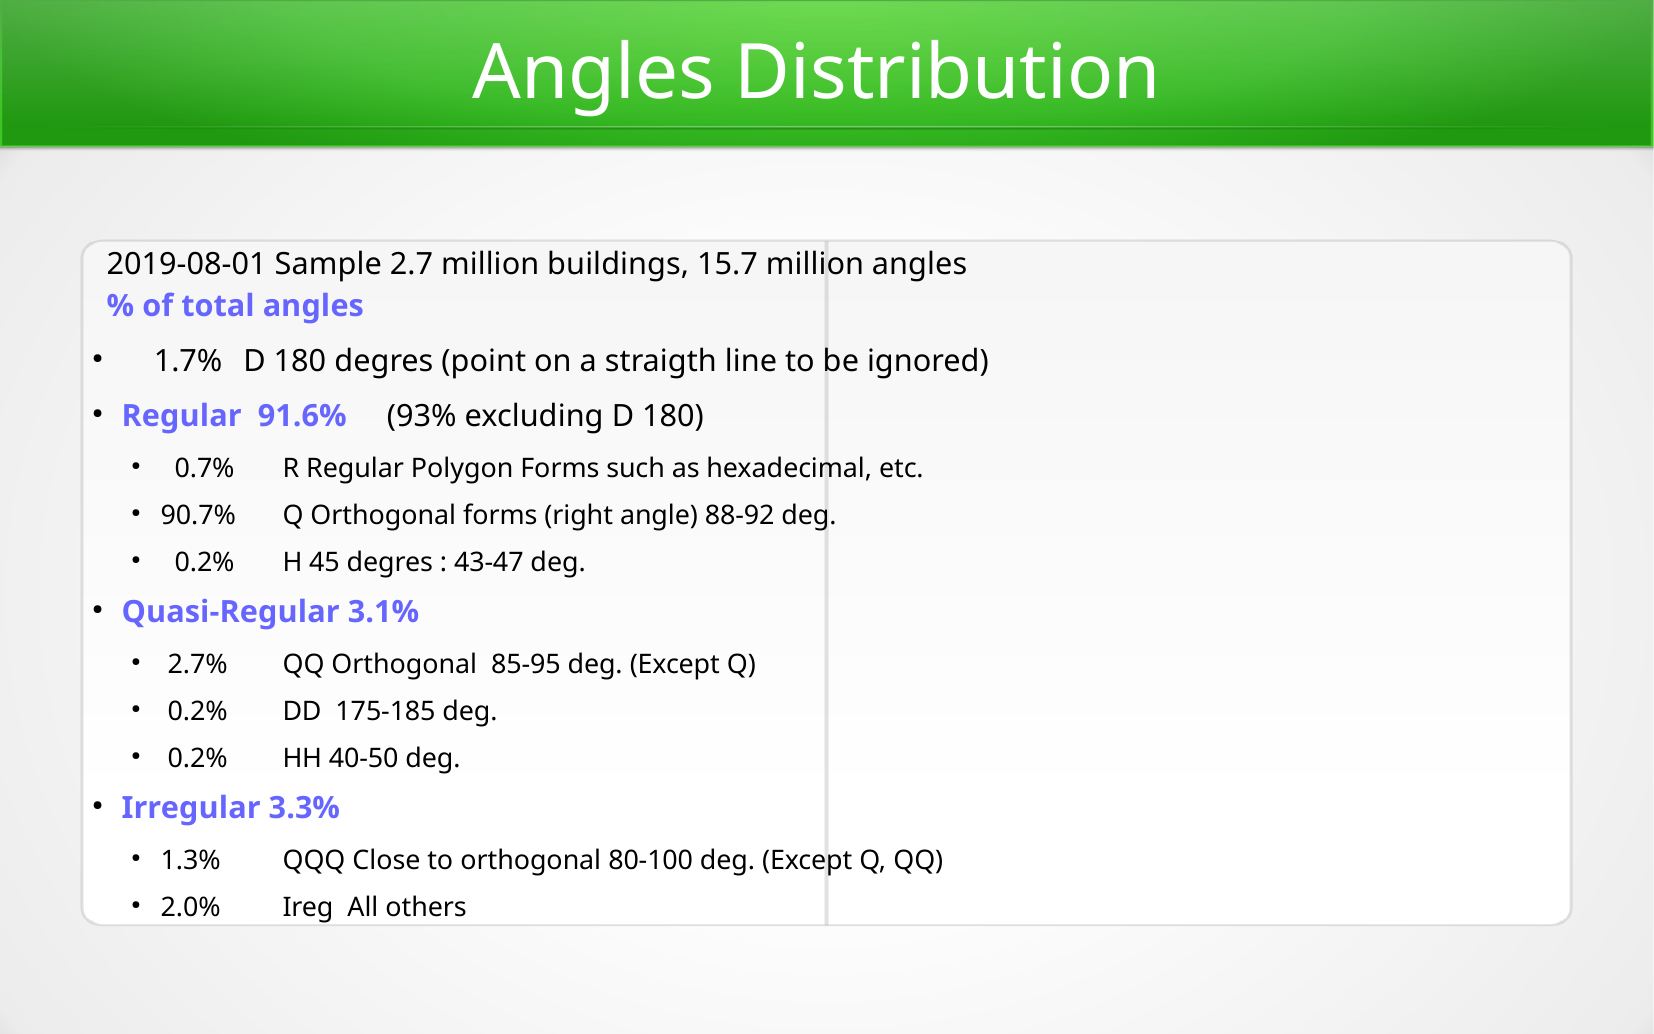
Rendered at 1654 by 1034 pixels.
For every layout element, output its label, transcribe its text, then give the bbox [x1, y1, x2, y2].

picture [0, 0, 1654, 1034]
title Angles Distribution [82, 9, 1571, 129]
list 2019-08-01 Sample 2.7 million buildings, 15.7 million angles % of total angles 1.7% D 180 degres (point on a straigth line to be ignored) Regular 91.6% (93% excluding D 180) 0.7% R Regular Polygon Forms such as hexadecimal, etc. 90.7% Q Orthogonal forms (right angle) 88-92 deg. 0.2% H 45 degres : 43-47 deg. Quasi-Regular 3.1% 2.7% QQ Orthogonal 85-95 deg. (Except Q) 0.2% DD 175-185 deg. 0.2% HH 40-50 deg. Irregular 3.3% 1.3% QQQ Close to orthogonal 80-100 deg. (Except Q, QQ) 2.0% Ireg All others [82, 241, 1571, 926]
